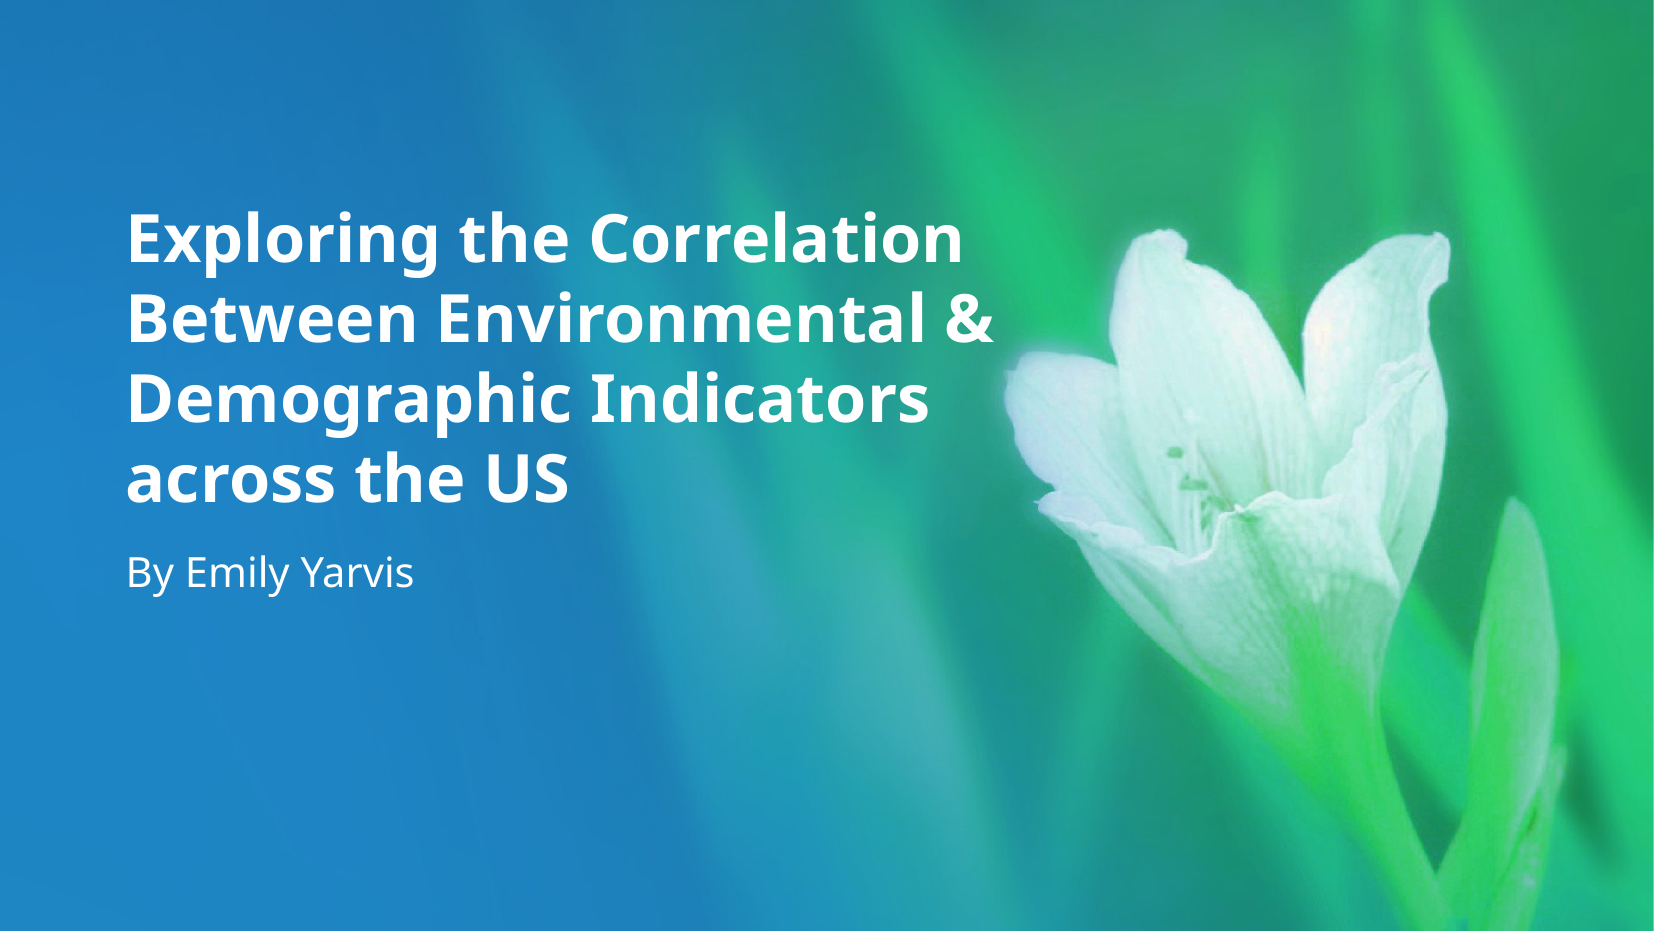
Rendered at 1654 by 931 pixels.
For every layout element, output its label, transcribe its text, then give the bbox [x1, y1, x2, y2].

text_box Exploring the Correlation Between Environmental & Demographic Indicators across the US By Emily Yarvis [110, 188, 1156, 604]
picture [0, 0, 1654, 931]
